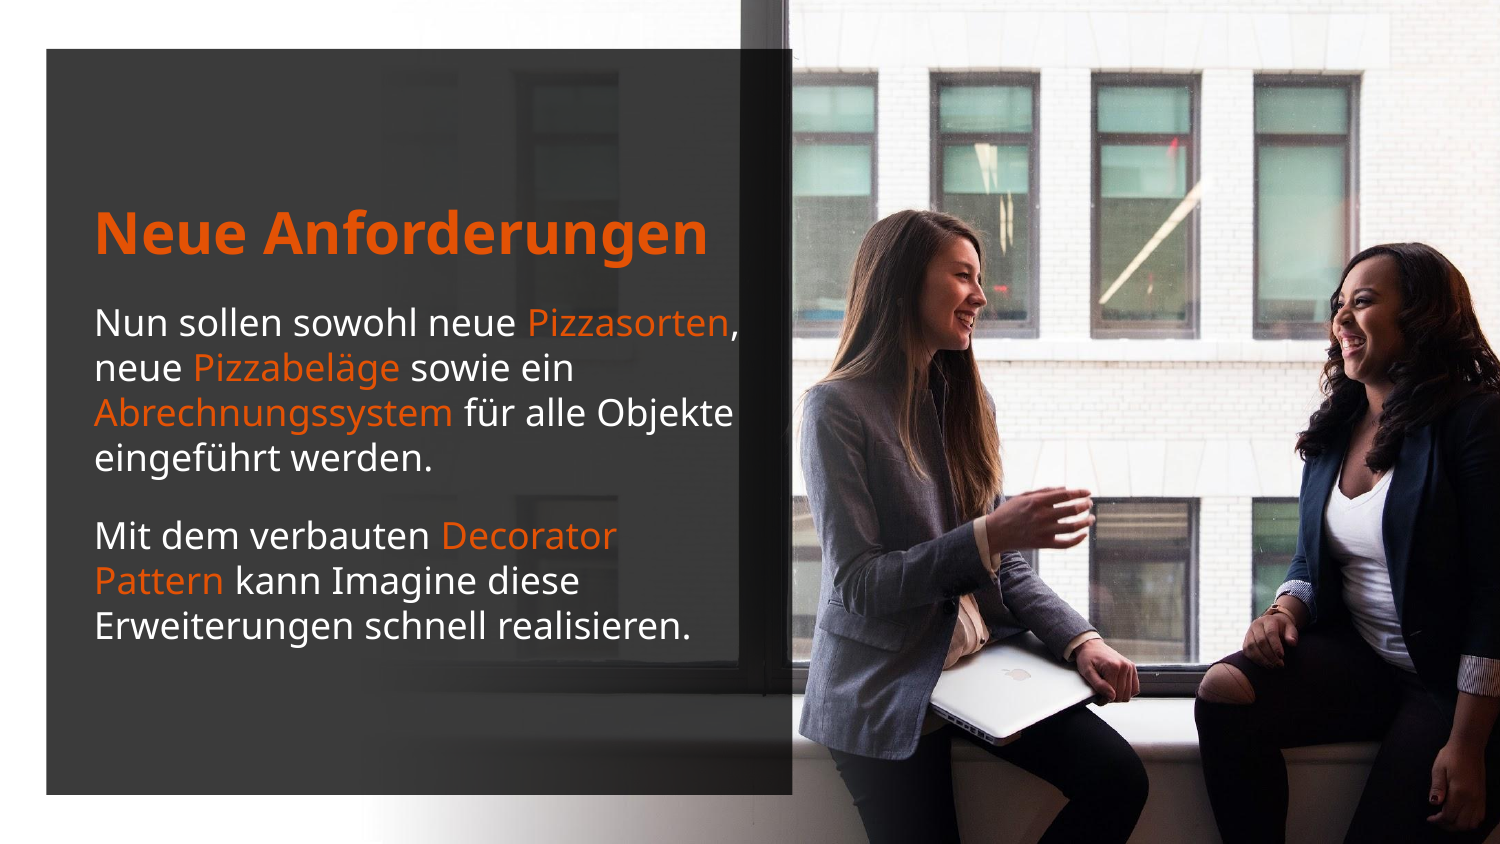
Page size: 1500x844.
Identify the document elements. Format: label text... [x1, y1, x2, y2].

text_box [46, 48, 793, 795]
picture [0, 0, 1500, 844]
list Neue Anforderungen Nun sollen sowohl neue Pizzasorten, neue Pizzabeläge sowie ein Abrechnungssystem für alle Objekte eingeführt werden. Mit dem verbauten Decorator Pattern kann Imagine diese Erweiterungen schnell realisieren. [78, 86, 760, 757]
